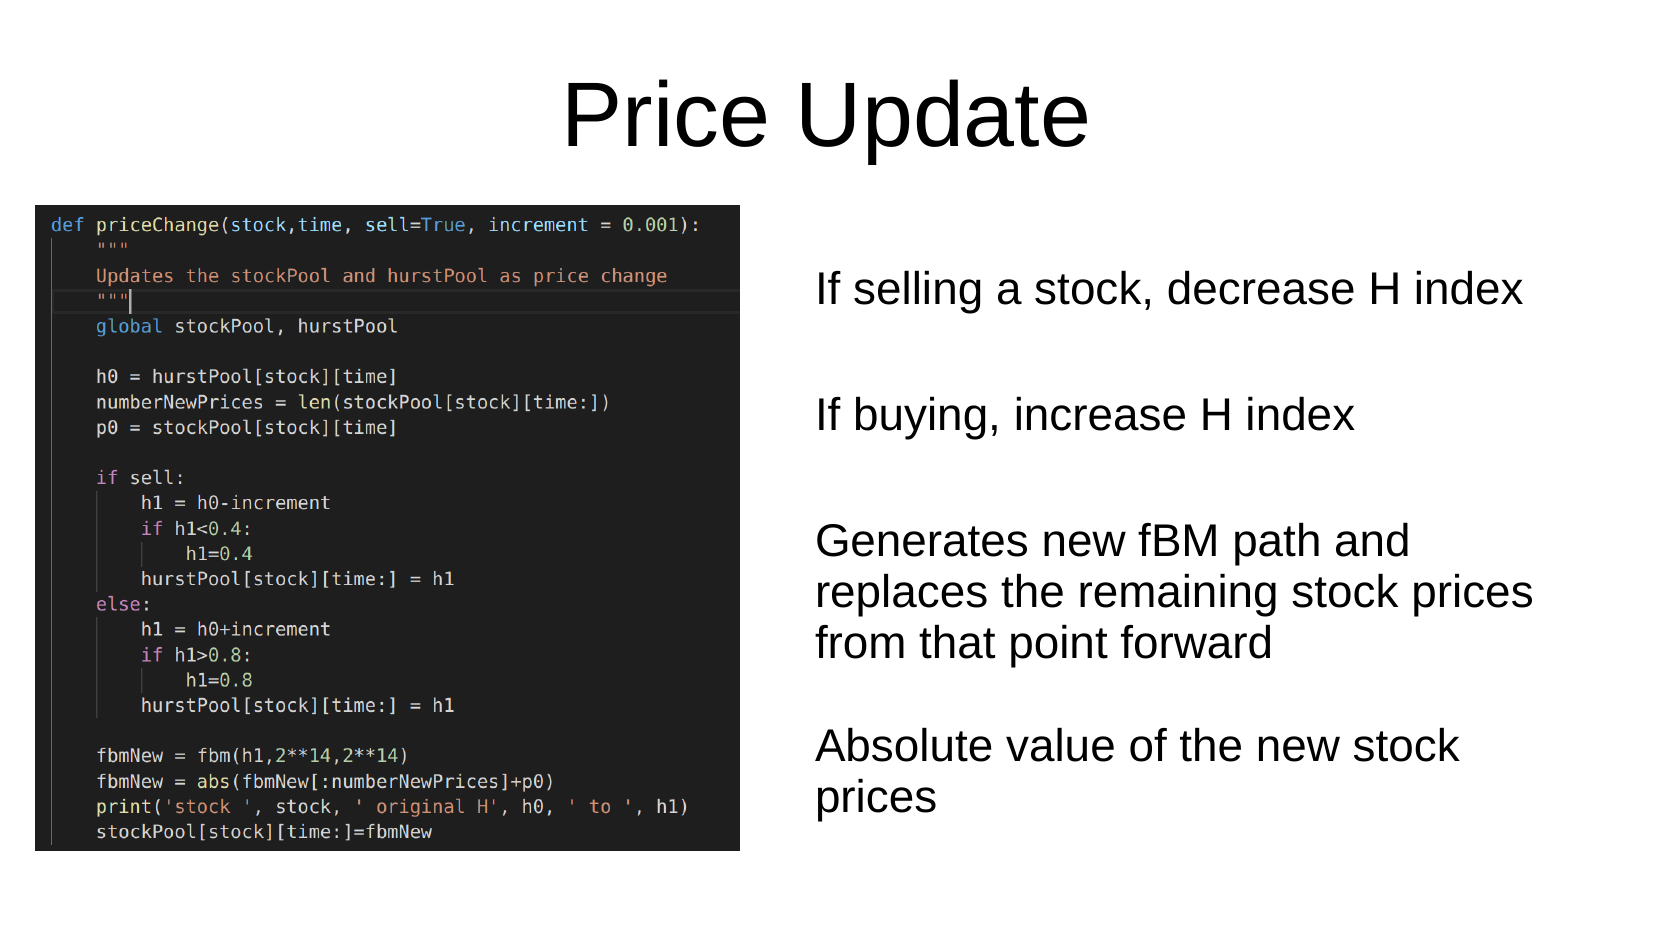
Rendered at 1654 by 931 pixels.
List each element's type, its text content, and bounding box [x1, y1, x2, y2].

subtitle If selling a stock, decrease H index If buying, increase H index Generates new fBM path and replaces the remaining stock prices from that point forward Absolute value of the new stock prices [814, 224, 1571, 862]
picture [35, 205, 740, 851]
title Price Update [82, 37, 1571, 193]
